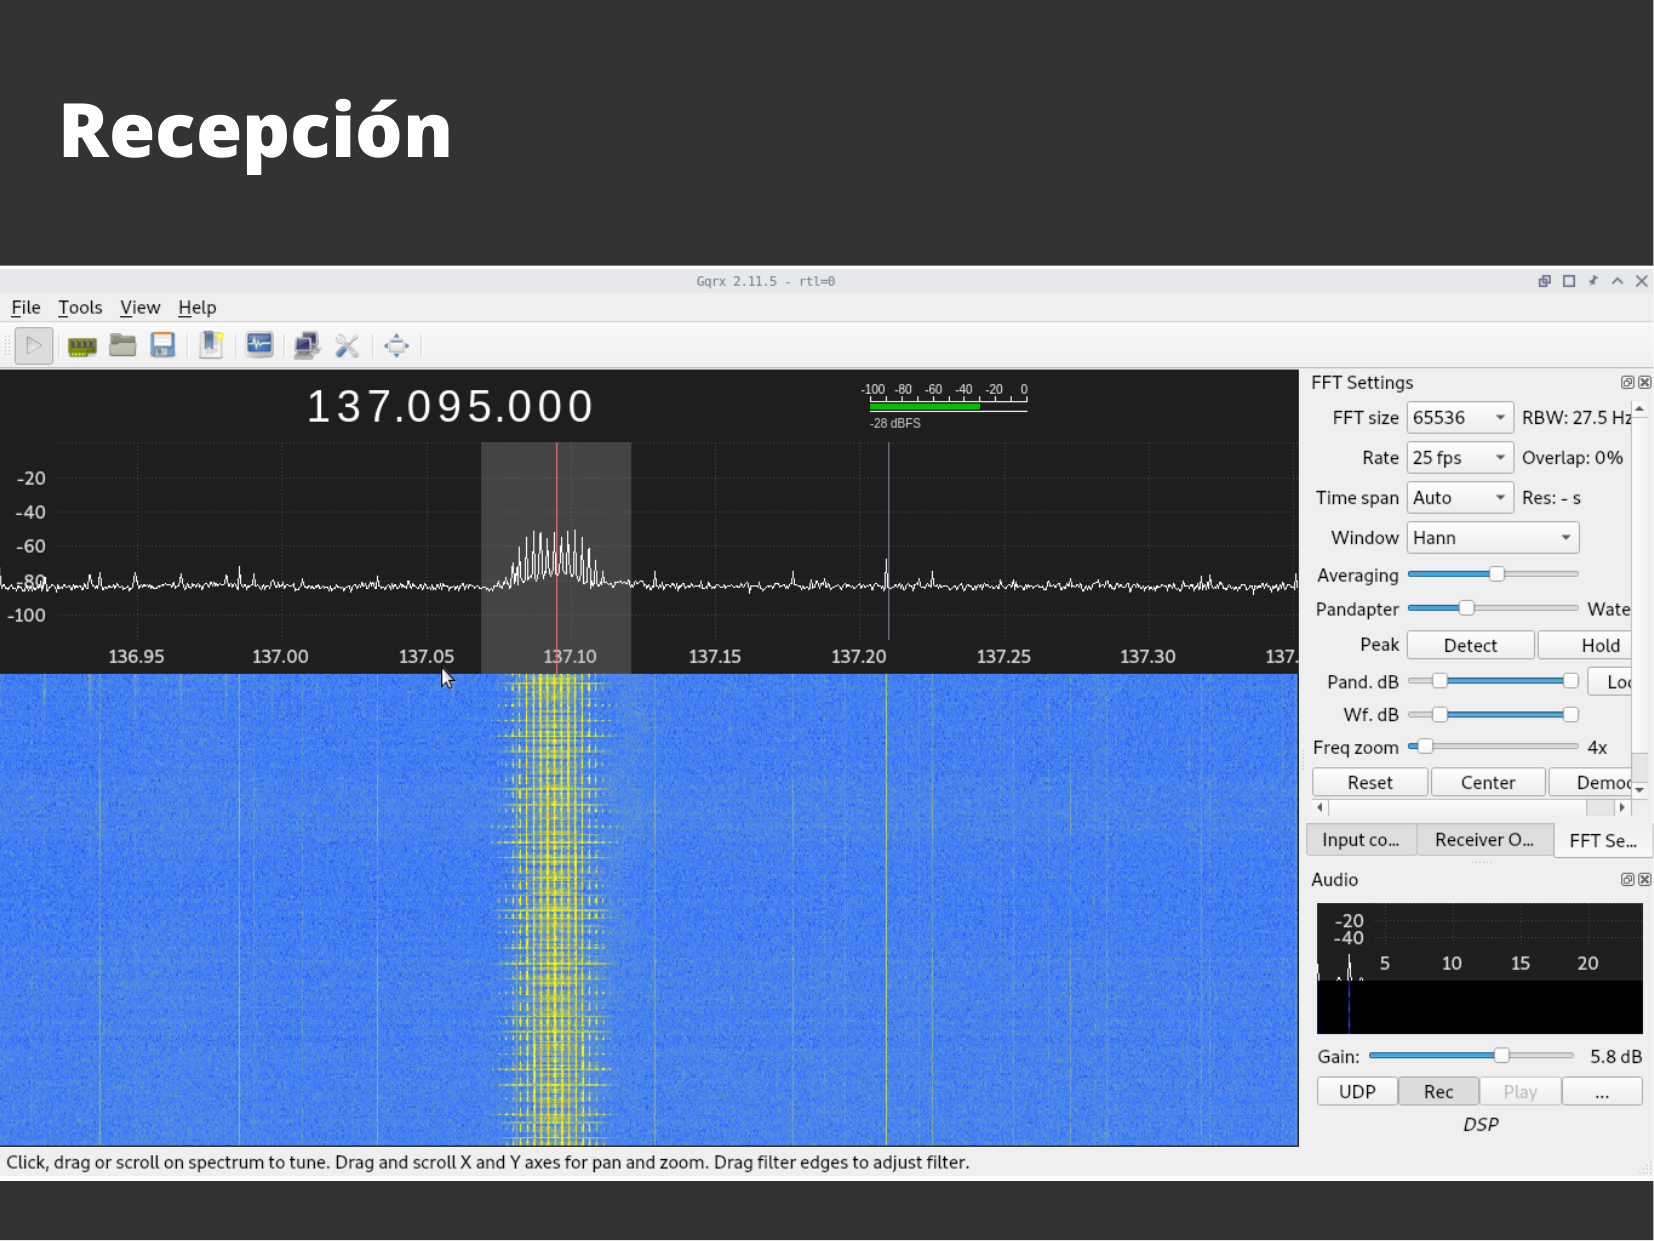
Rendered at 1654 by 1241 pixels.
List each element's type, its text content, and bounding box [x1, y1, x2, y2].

title Recepción [59, 49, 1595, 207]
picture [0, 269, 1654, 1176]
